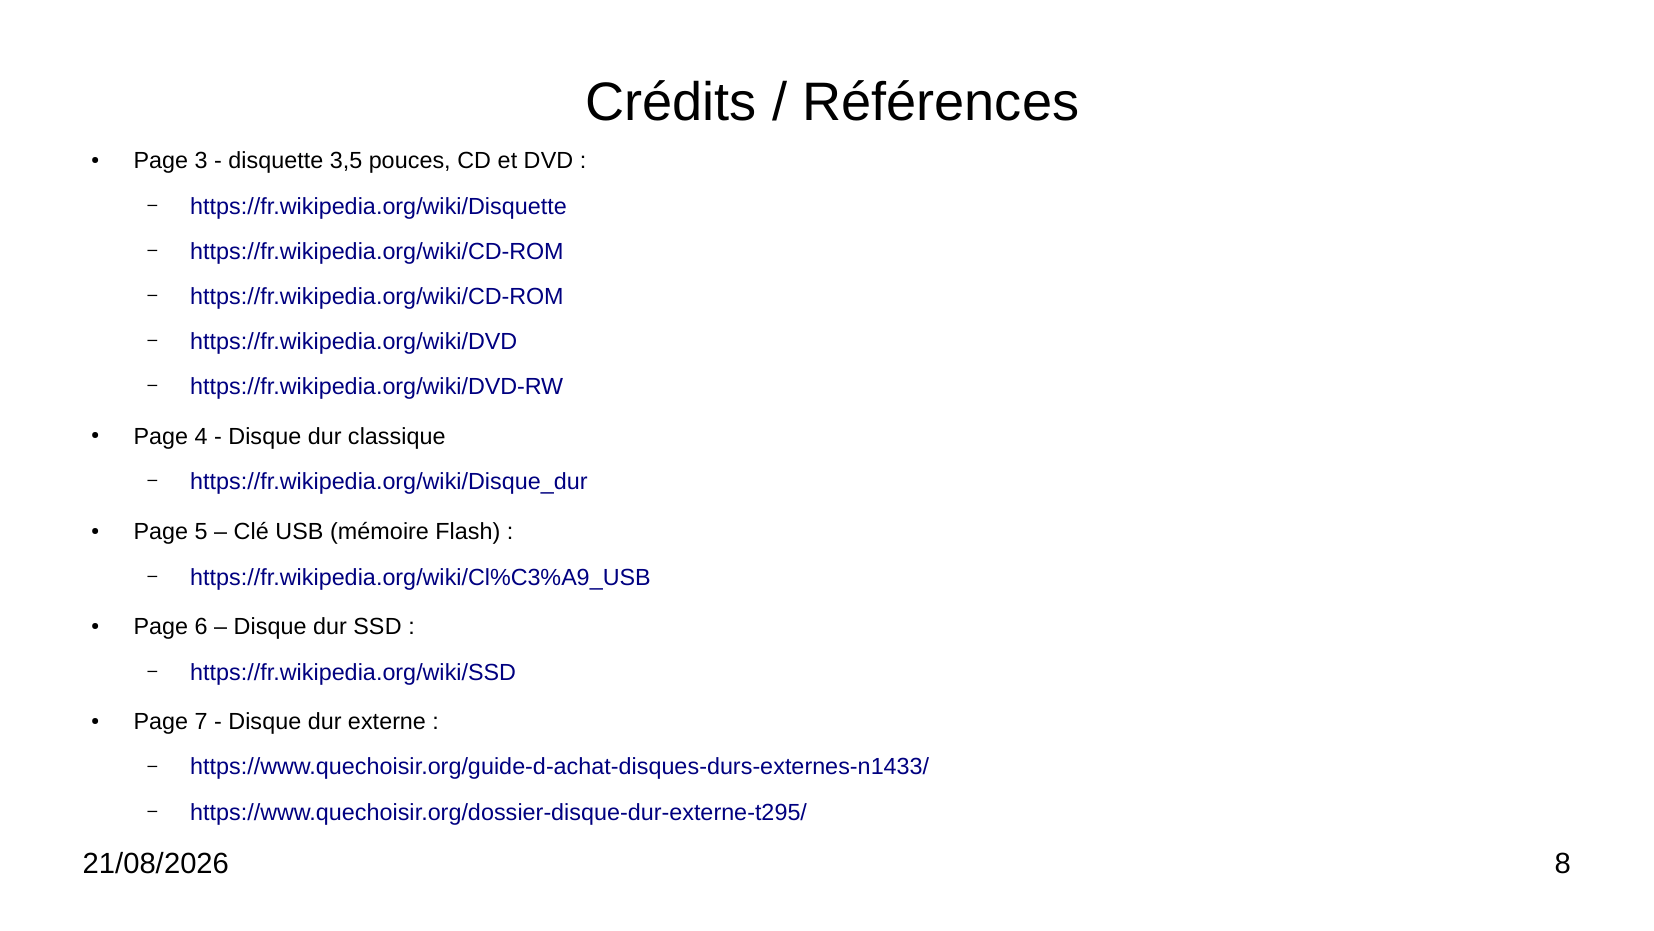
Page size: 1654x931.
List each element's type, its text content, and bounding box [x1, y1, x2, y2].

title Crédits / Références [88, 49, 1577, 154]
list Page 3 - disquette 3,5 pouces, CD et DVD : https://fr.wikipedia.org/wiki/Disquette https://fr.wikipedia.org/wiki/CD-ROM https://fr.wikipedia.org/wiki/CD-ROM https://fr.wikipedia.org/wiki/DVD https://fr.wikipedia.org/wiki/DVD-RW Page 4 - Disque dur classique https://fr.wikipedia.org/wiki/Disque_dur Page 5 – Clé USB (mémoire Flash) : https://fr.wikipedia.org/wiki/Cl%C3%A9_USB Page 6 – Disque dur SSD : https://fr.wikipedia.org/wiki/SSD Page 7 - Disque dur externe : https://www.quechoisir.org/guide-d-achat-disques-durs-externes-n1433/ https://www.quechoisir.org/dossier-disque-dur-externe-t295/ [76, 147, 1565, 827]
